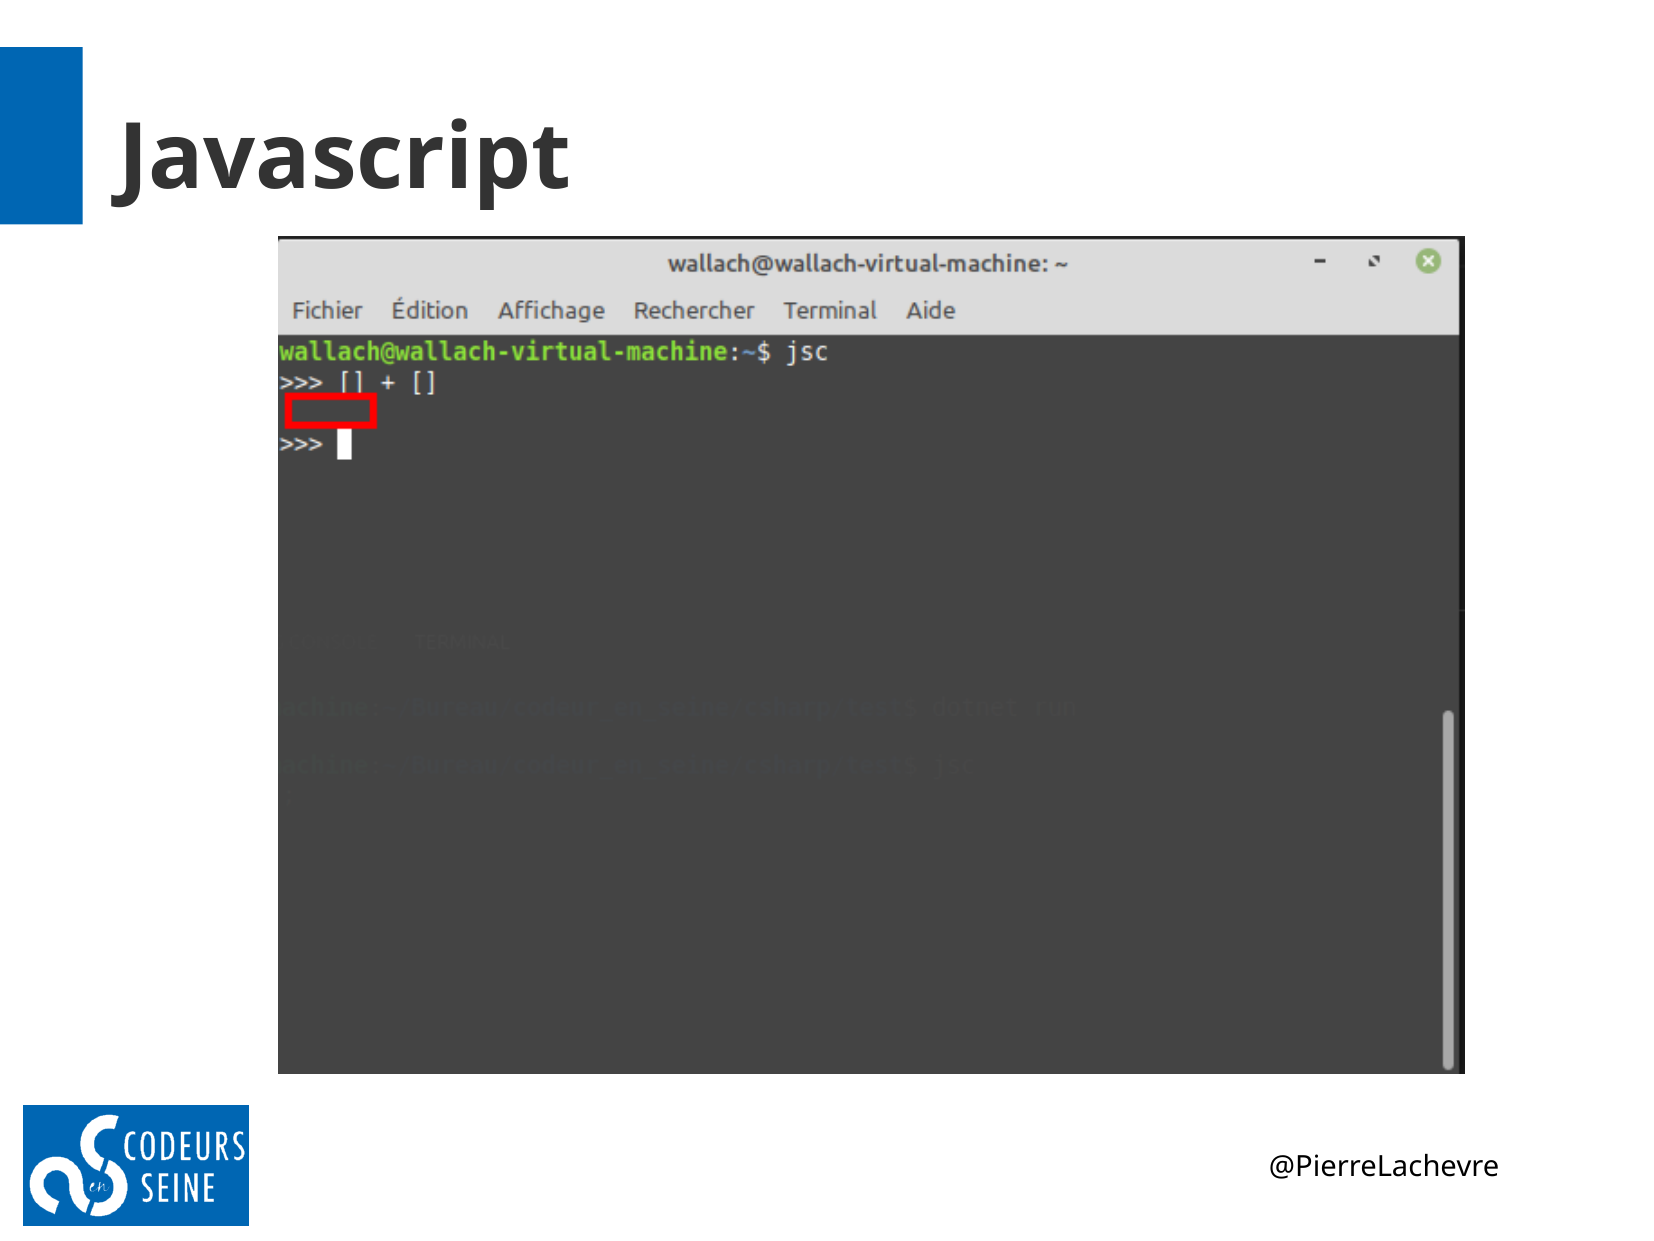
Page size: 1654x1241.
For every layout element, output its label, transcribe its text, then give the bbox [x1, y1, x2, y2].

picture [278, 236, 1465, 1074]
title Javascript [118, 49, 1571, 257]
picture [23, 1105, 249, 1226]
